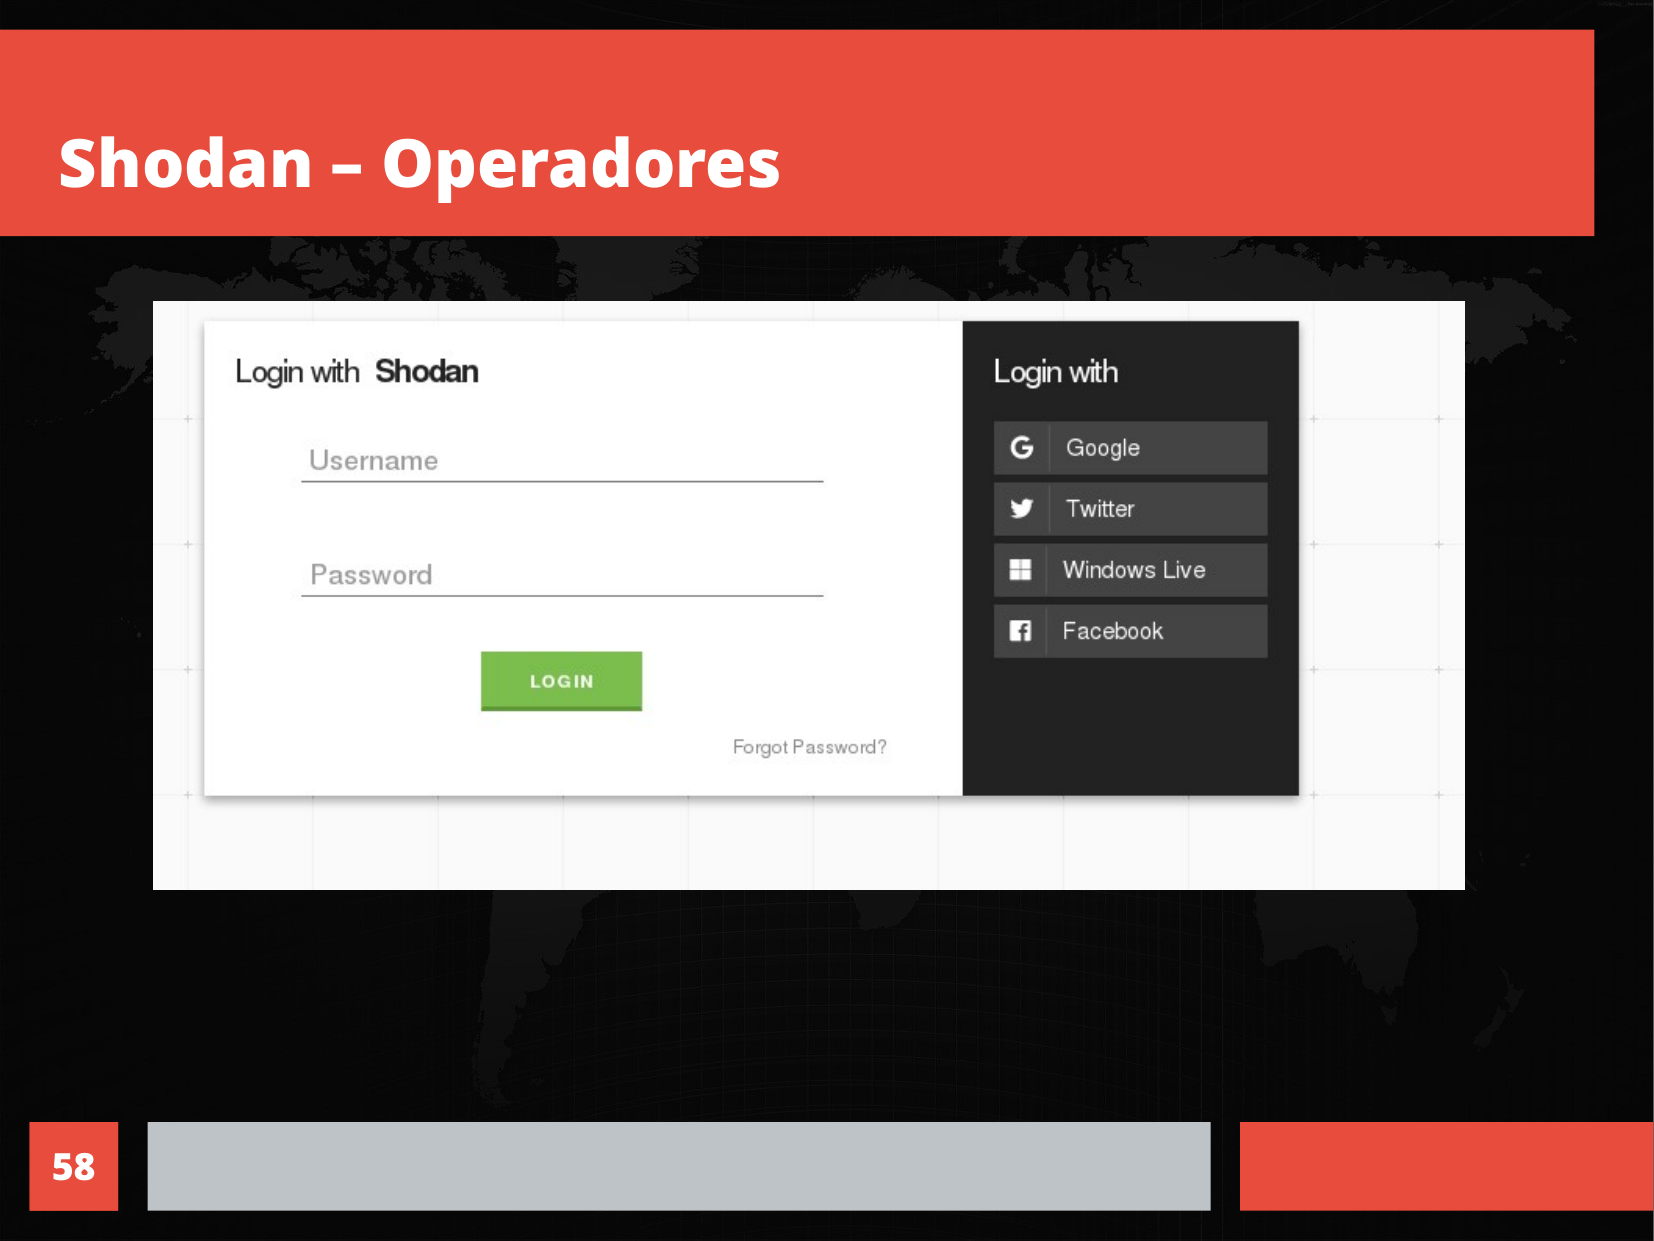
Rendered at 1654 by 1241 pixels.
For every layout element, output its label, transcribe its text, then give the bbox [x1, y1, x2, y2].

list [59, 324, 1565, 1093]
picture [0, 0, 1654, 1241]
title Shodan – Operadores [59, 59, 1595, 207]
